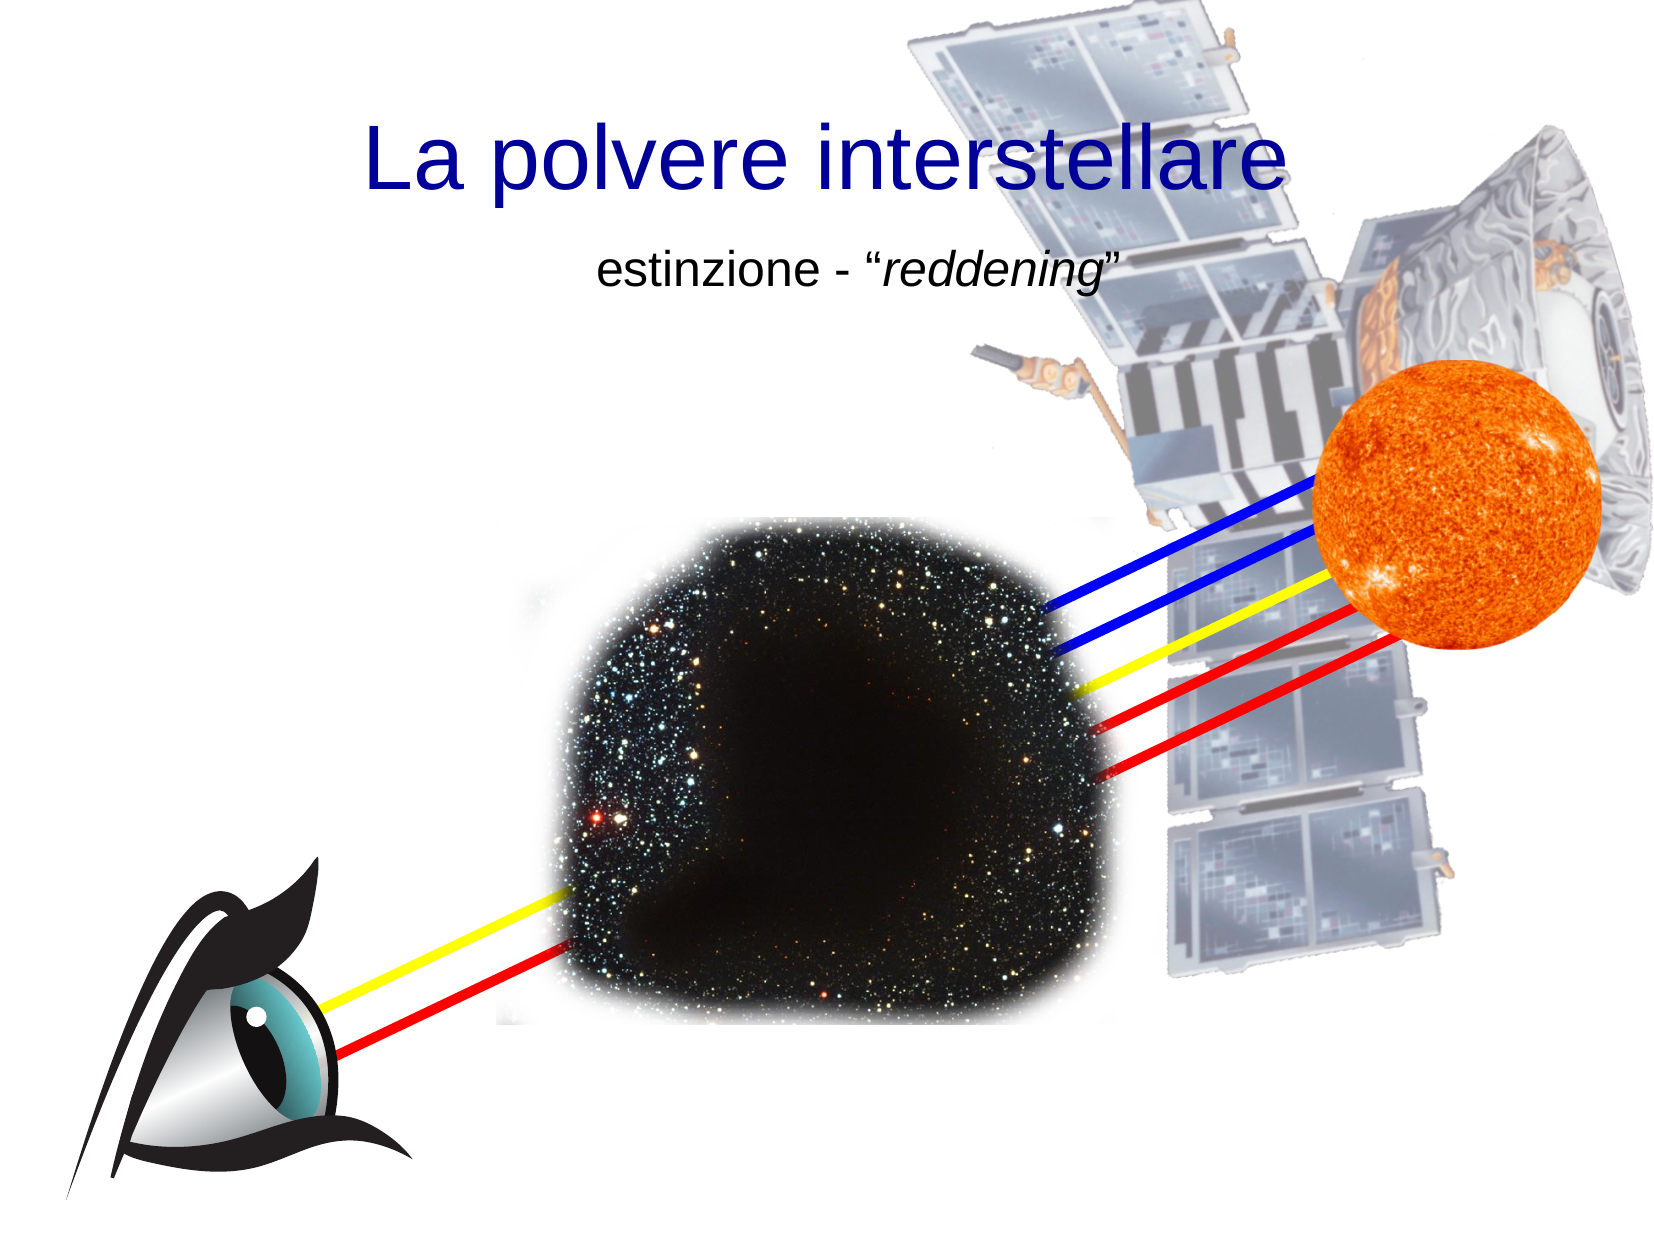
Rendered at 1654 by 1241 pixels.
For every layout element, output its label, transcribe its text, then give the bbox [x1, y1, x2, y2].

title La polvere interstellare [82, 49, 1571, 257]
text_box estinzione - “reddening” [363, 234, 1354, 360]
picture [66, 0, 1653, 1201]
